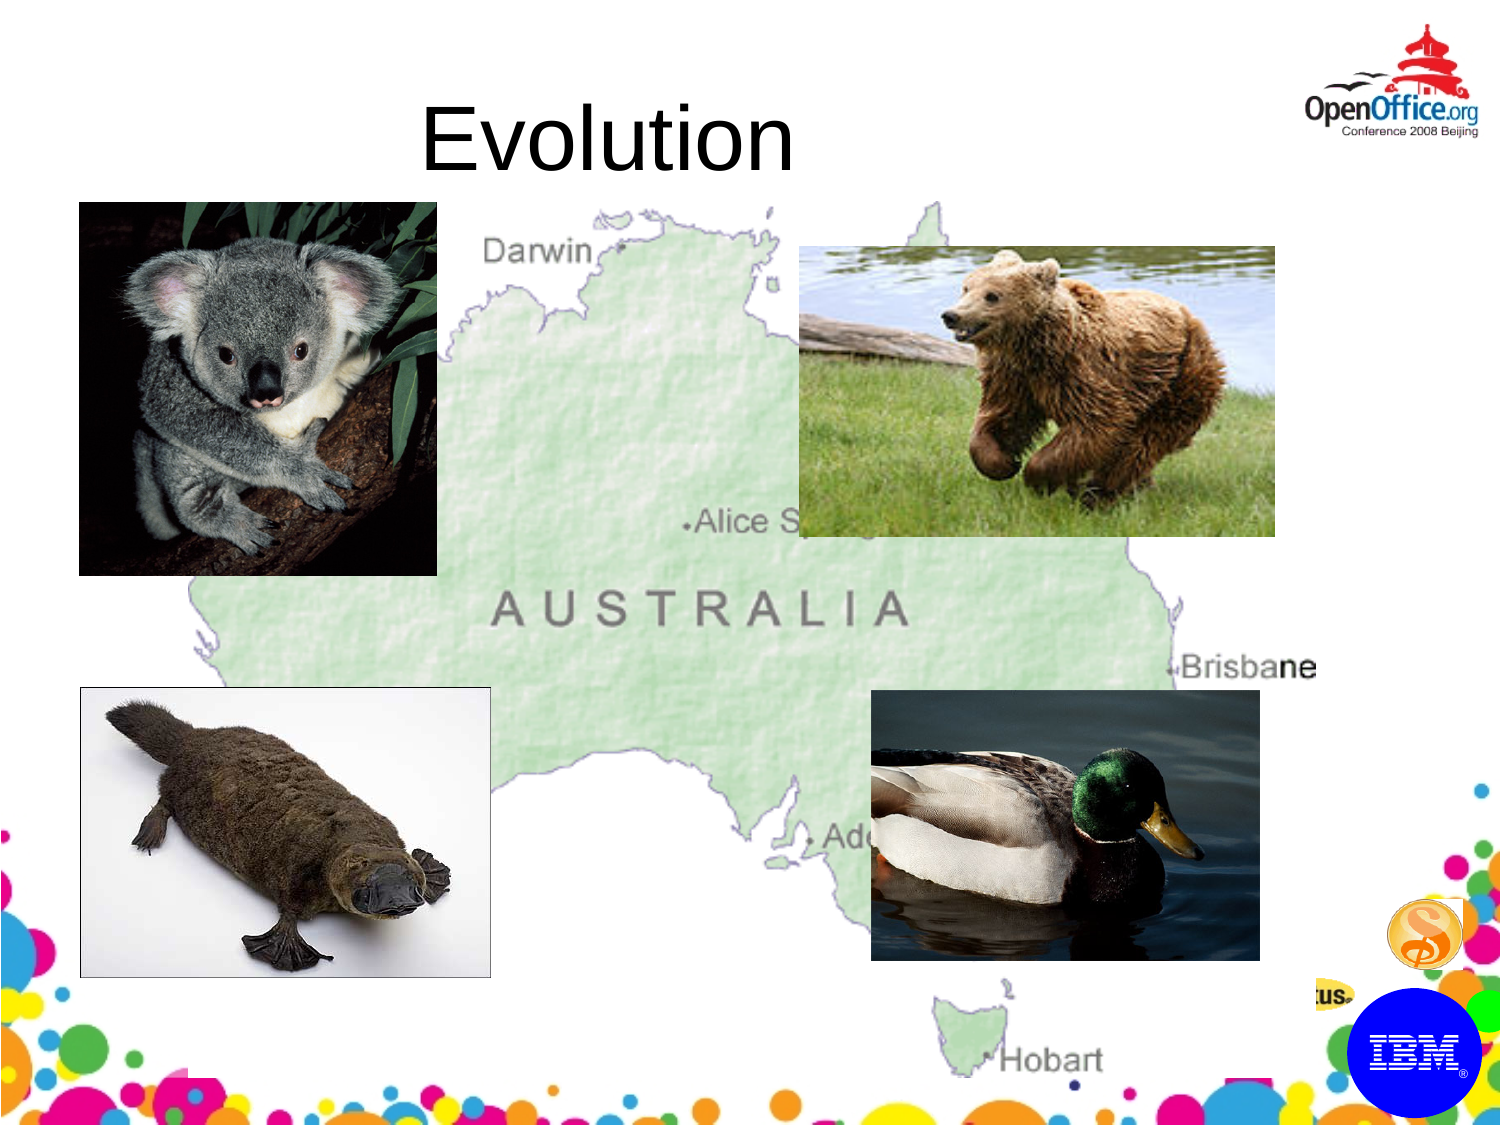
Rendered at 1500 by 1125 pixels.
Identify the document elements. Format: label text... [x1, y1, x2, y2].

picture [1296, 17, 1488, 152]
picture [1, 201, 1500, 1125]
picture [79, 202, 437, 576]
text_box [150, 201, 1276, 1078]
picture [1369, 1035, 1460, 1070]
picture [871, 690, 1260, 961]
title Evolution [76, 44, 1141, 233]
picture [799, 246, 1275, 537]
